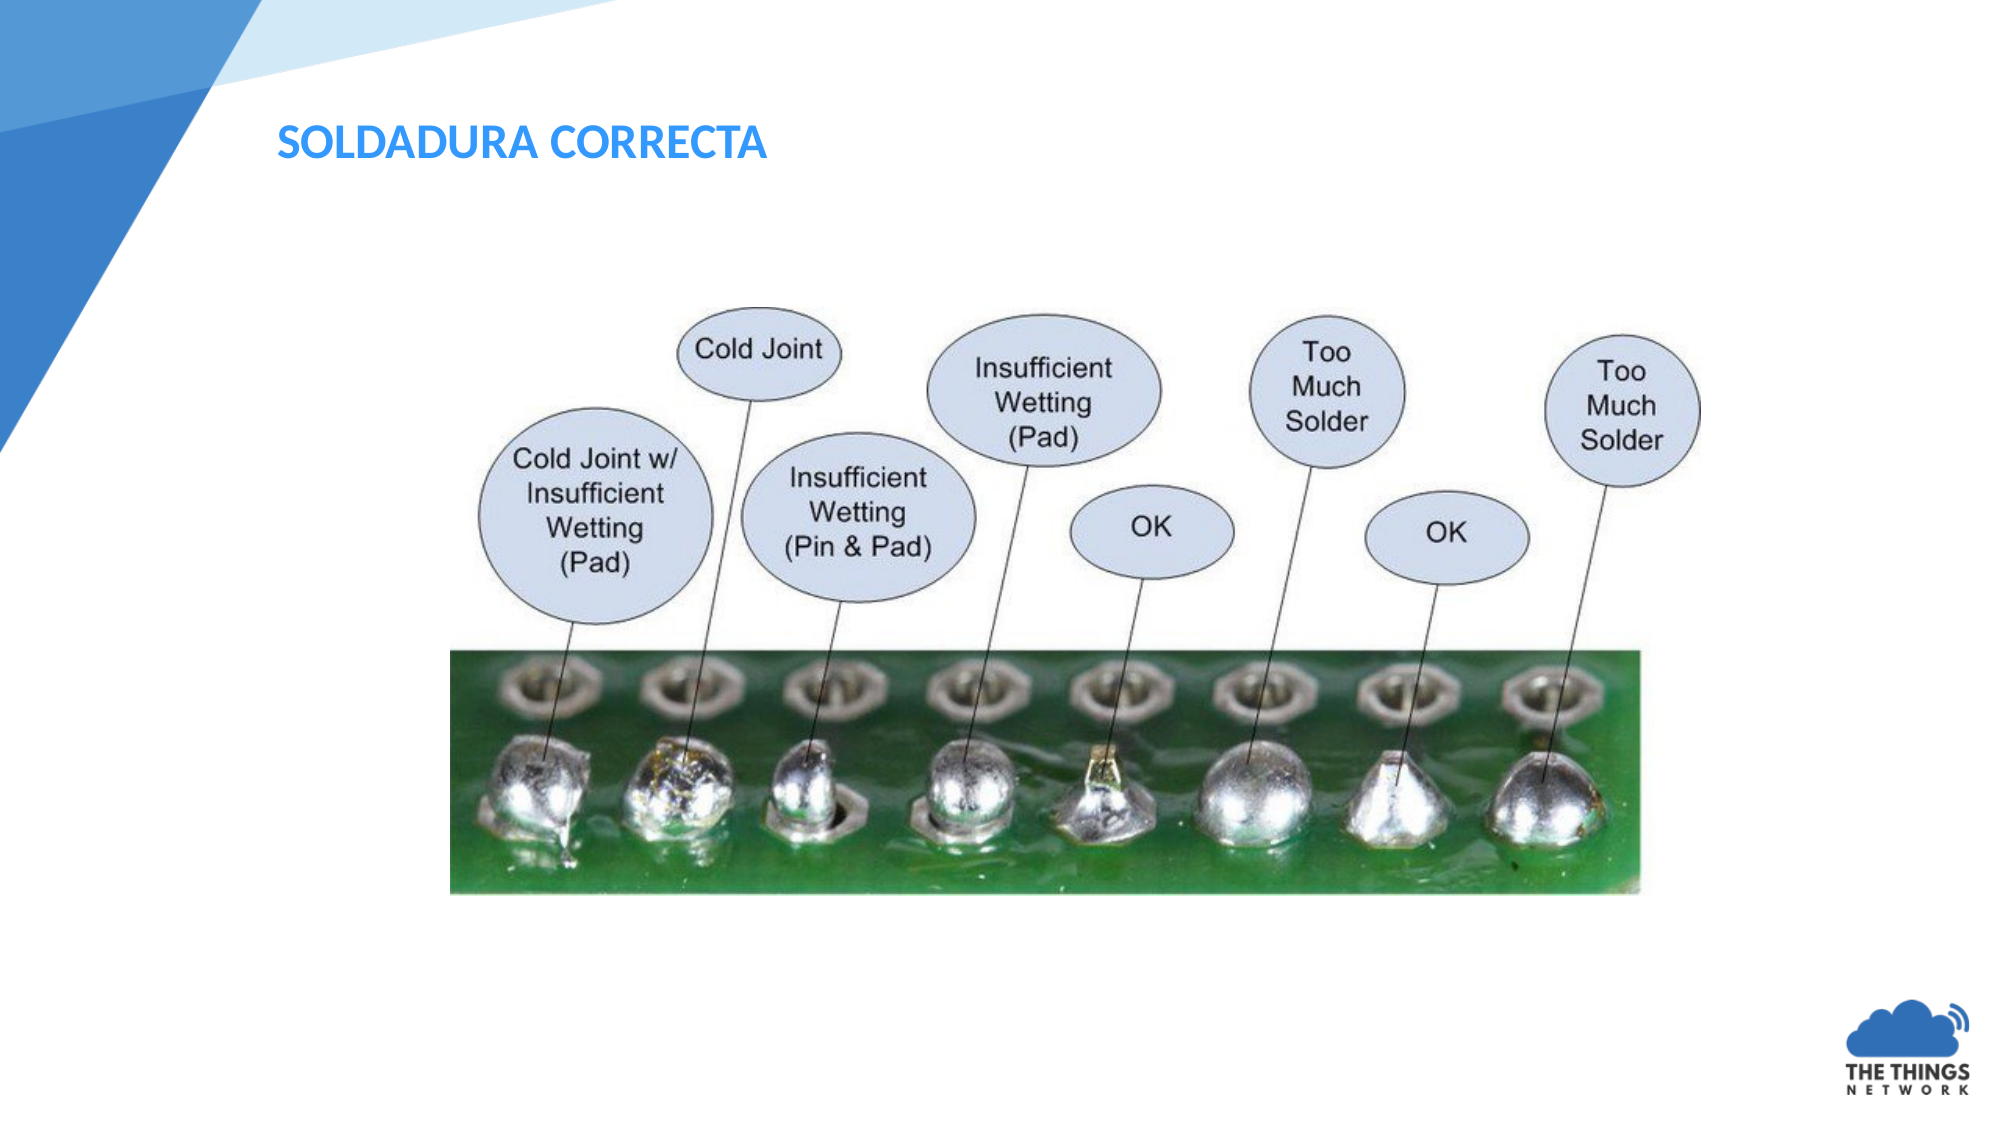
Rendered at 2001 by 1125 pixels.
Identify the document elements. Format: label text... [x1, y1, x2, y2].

text_box SOLDADURA CORRECTA [99, 44, 1900, 233]
picture [0, 0, 1970, 1095]
